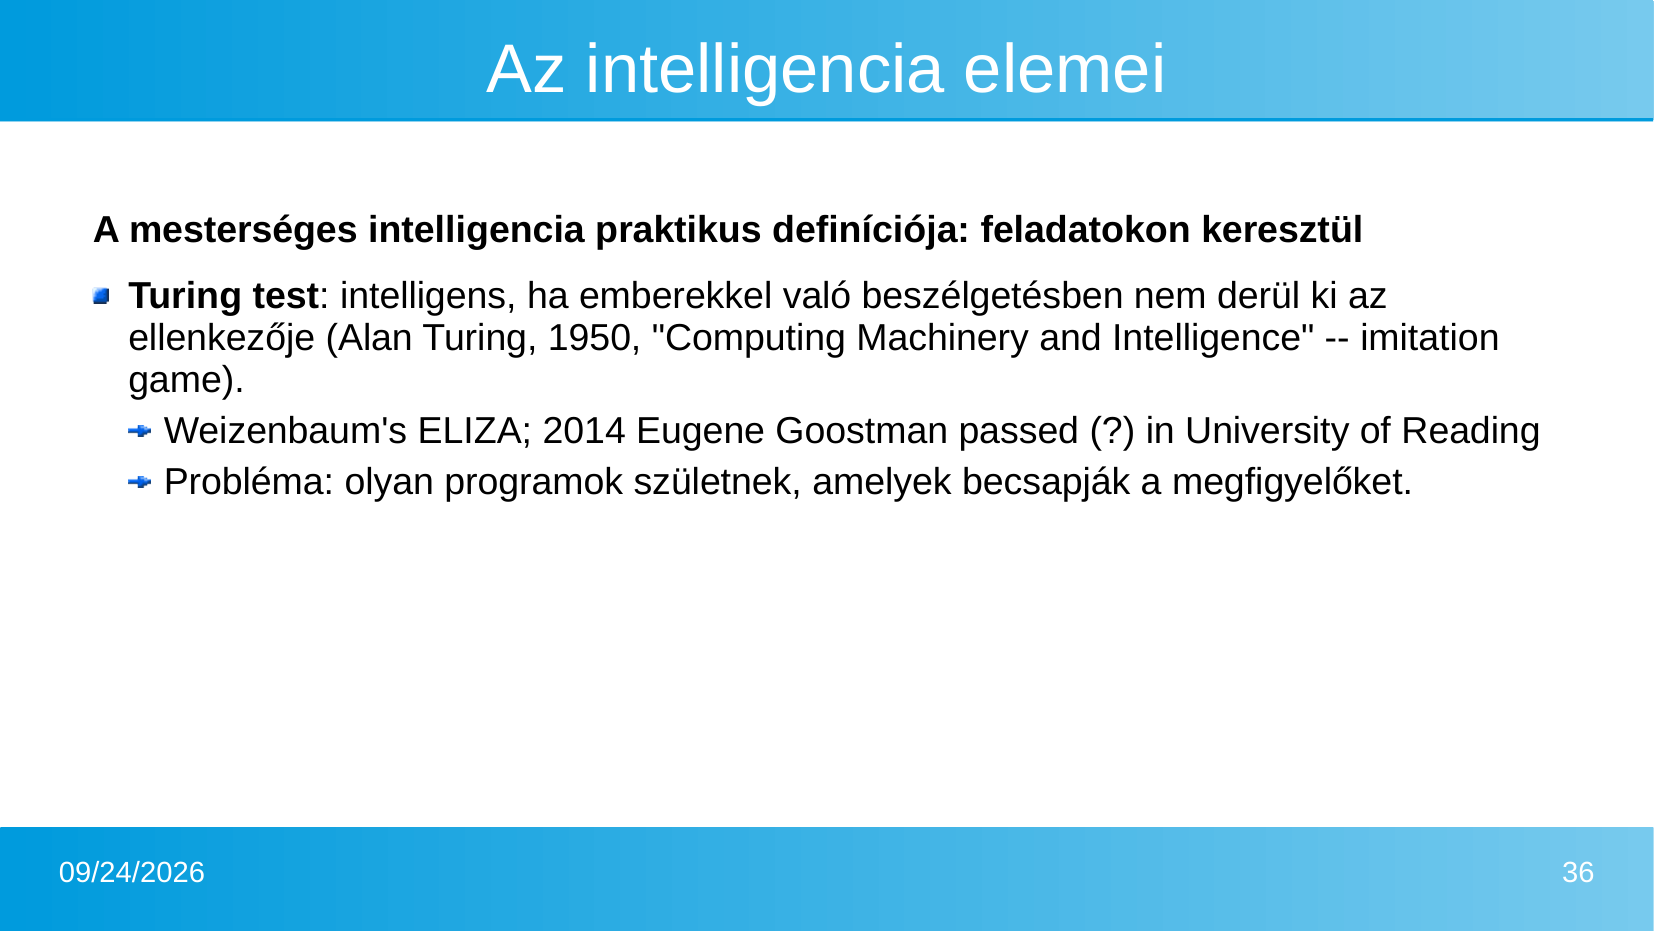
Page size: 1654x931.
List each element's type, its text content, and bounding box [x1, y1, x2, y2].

title Az intelligencia elemei [59, 29, 1595, 108]
text_box A mesterséges intelligencia praktikus definíciója: feladatokon keresztül Turing test: intelligens, ha emberekkel való beszélgetésben nem derül ki az ellenkezője (Alan Turing, 1950, "Computing Machinery and Intelligence" -- imitation game). Weizenbaum's ELIZA; 2014 Eugene Goostman passed (?) in University of Reading Probléma: olyan programok születnek, amelyek becsapják a megfigyelőket. [78, 201, 1574, 563]
